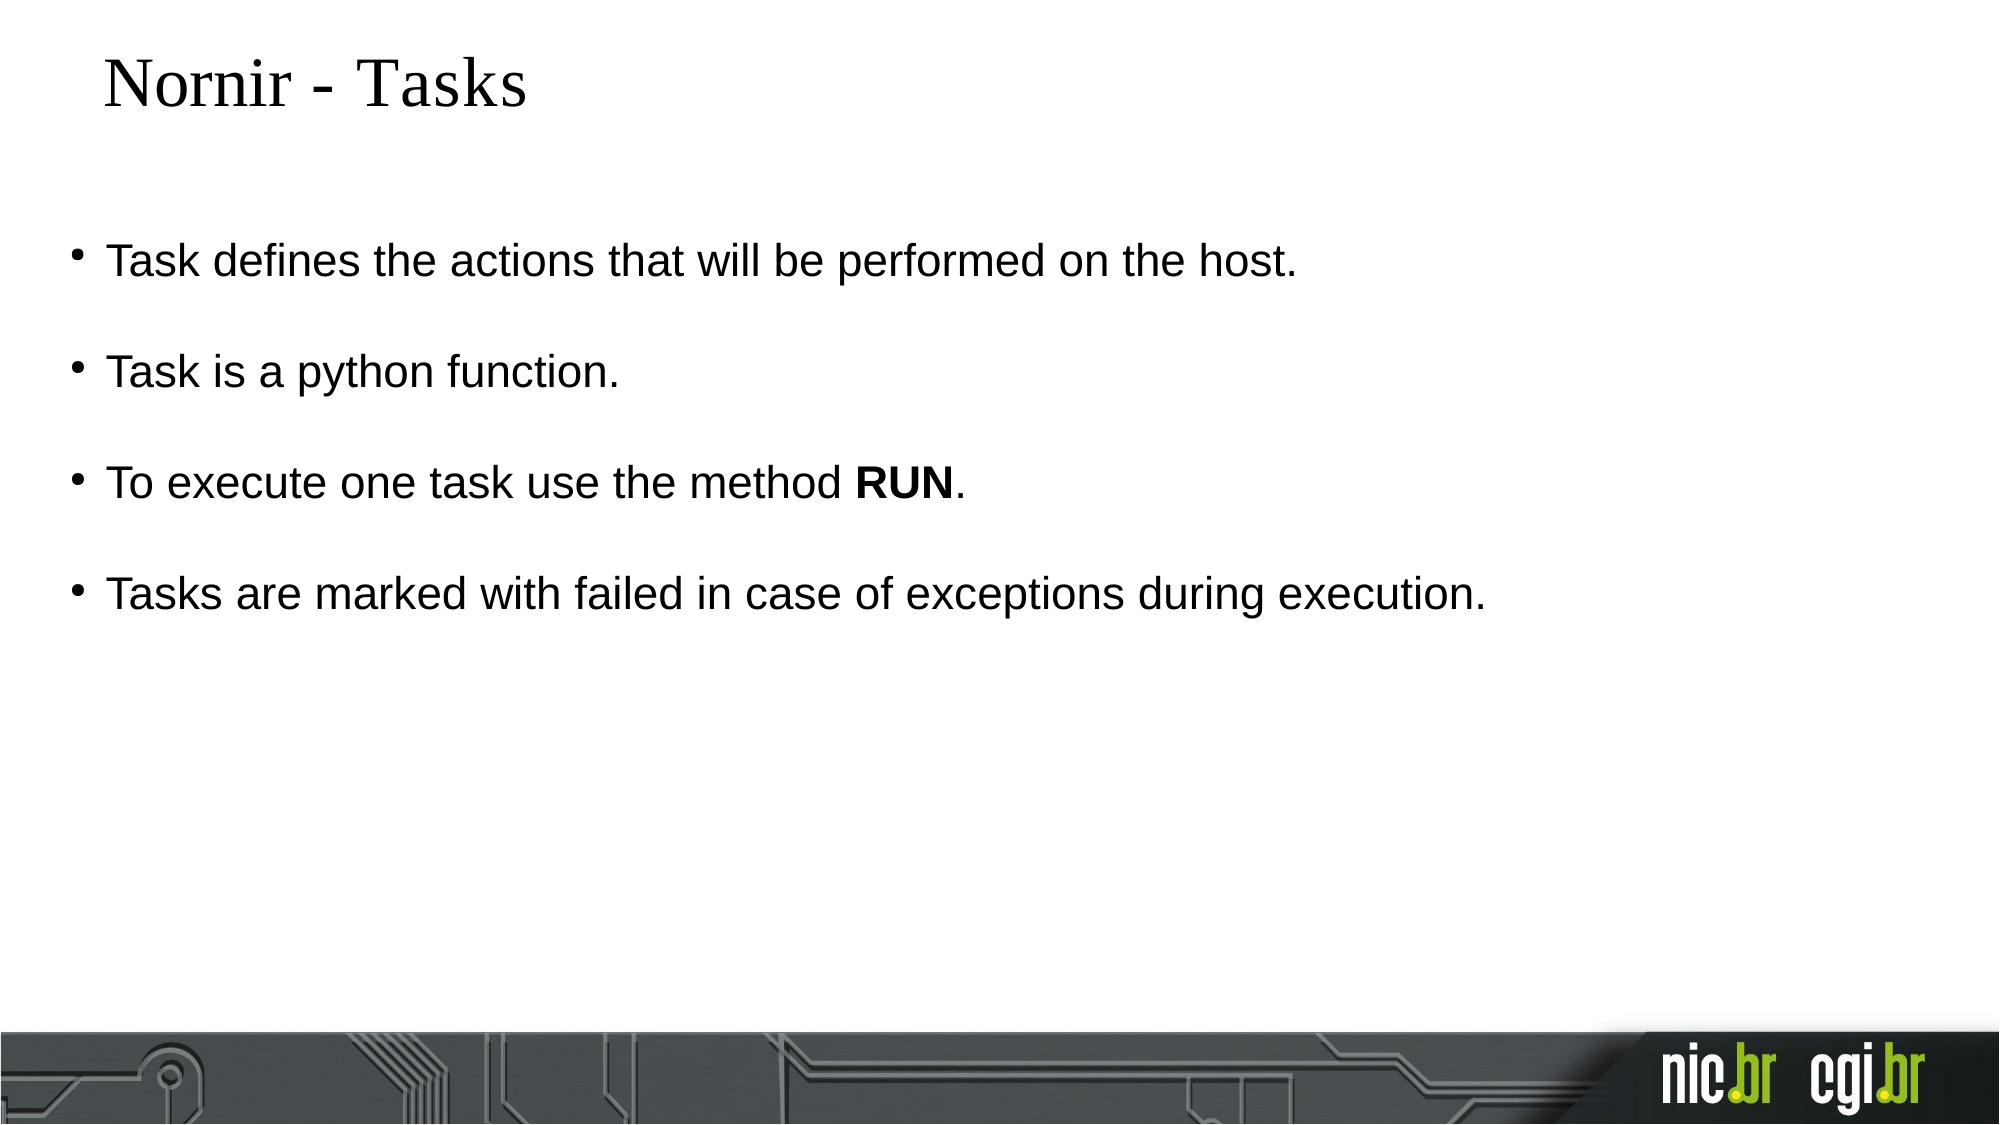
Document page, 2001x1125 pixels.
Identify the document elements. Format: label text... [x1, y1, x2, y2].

text_box Task defines the actions that will be performed on the host. Task is a python function. To execute one task use the method RUN. Tasks are marked with failed in case of exceptions during execution. [68, 206, 1949, 694]
title Nornir - Tasks [78, 36, 1923, 122]
picture [0, 0, 1999, 1124]
